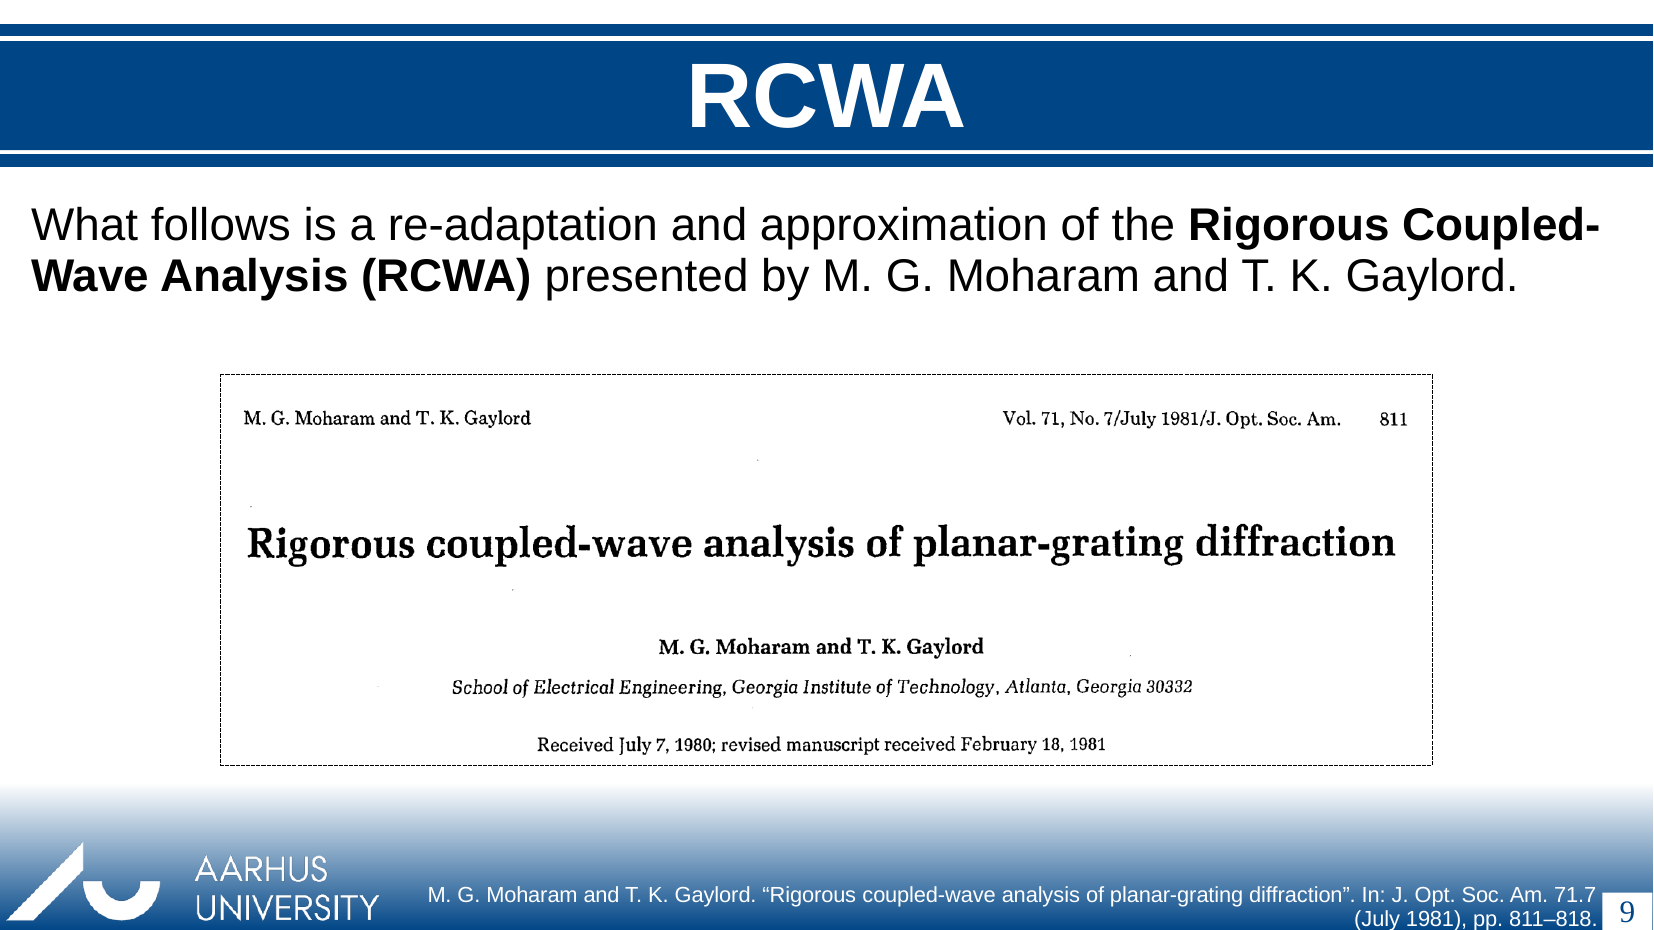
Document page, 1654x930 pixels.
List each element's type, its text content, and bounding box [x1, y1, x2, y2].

title RCWA [0, 41, 1653, 151]
picture [5, 841, 414, 928]
text_box M. G. Moharam and T. K. Gaylord. “Rigorous coupled-wave analysis of planar-grating diffraction”. In: J. Opt. Soc. Am. 71.7 (July 1981), pp. 811–818. [397, 874, 1613, 930]
picture [220, 374, 1433, 766]
text_box What follows is a re-adaptation and approximation of the Rigorous Coupled-Wave Analysis (RCWA) presented by M. G. Moharam and T. K. Gaylord. [16, 191, 1637, 360]
